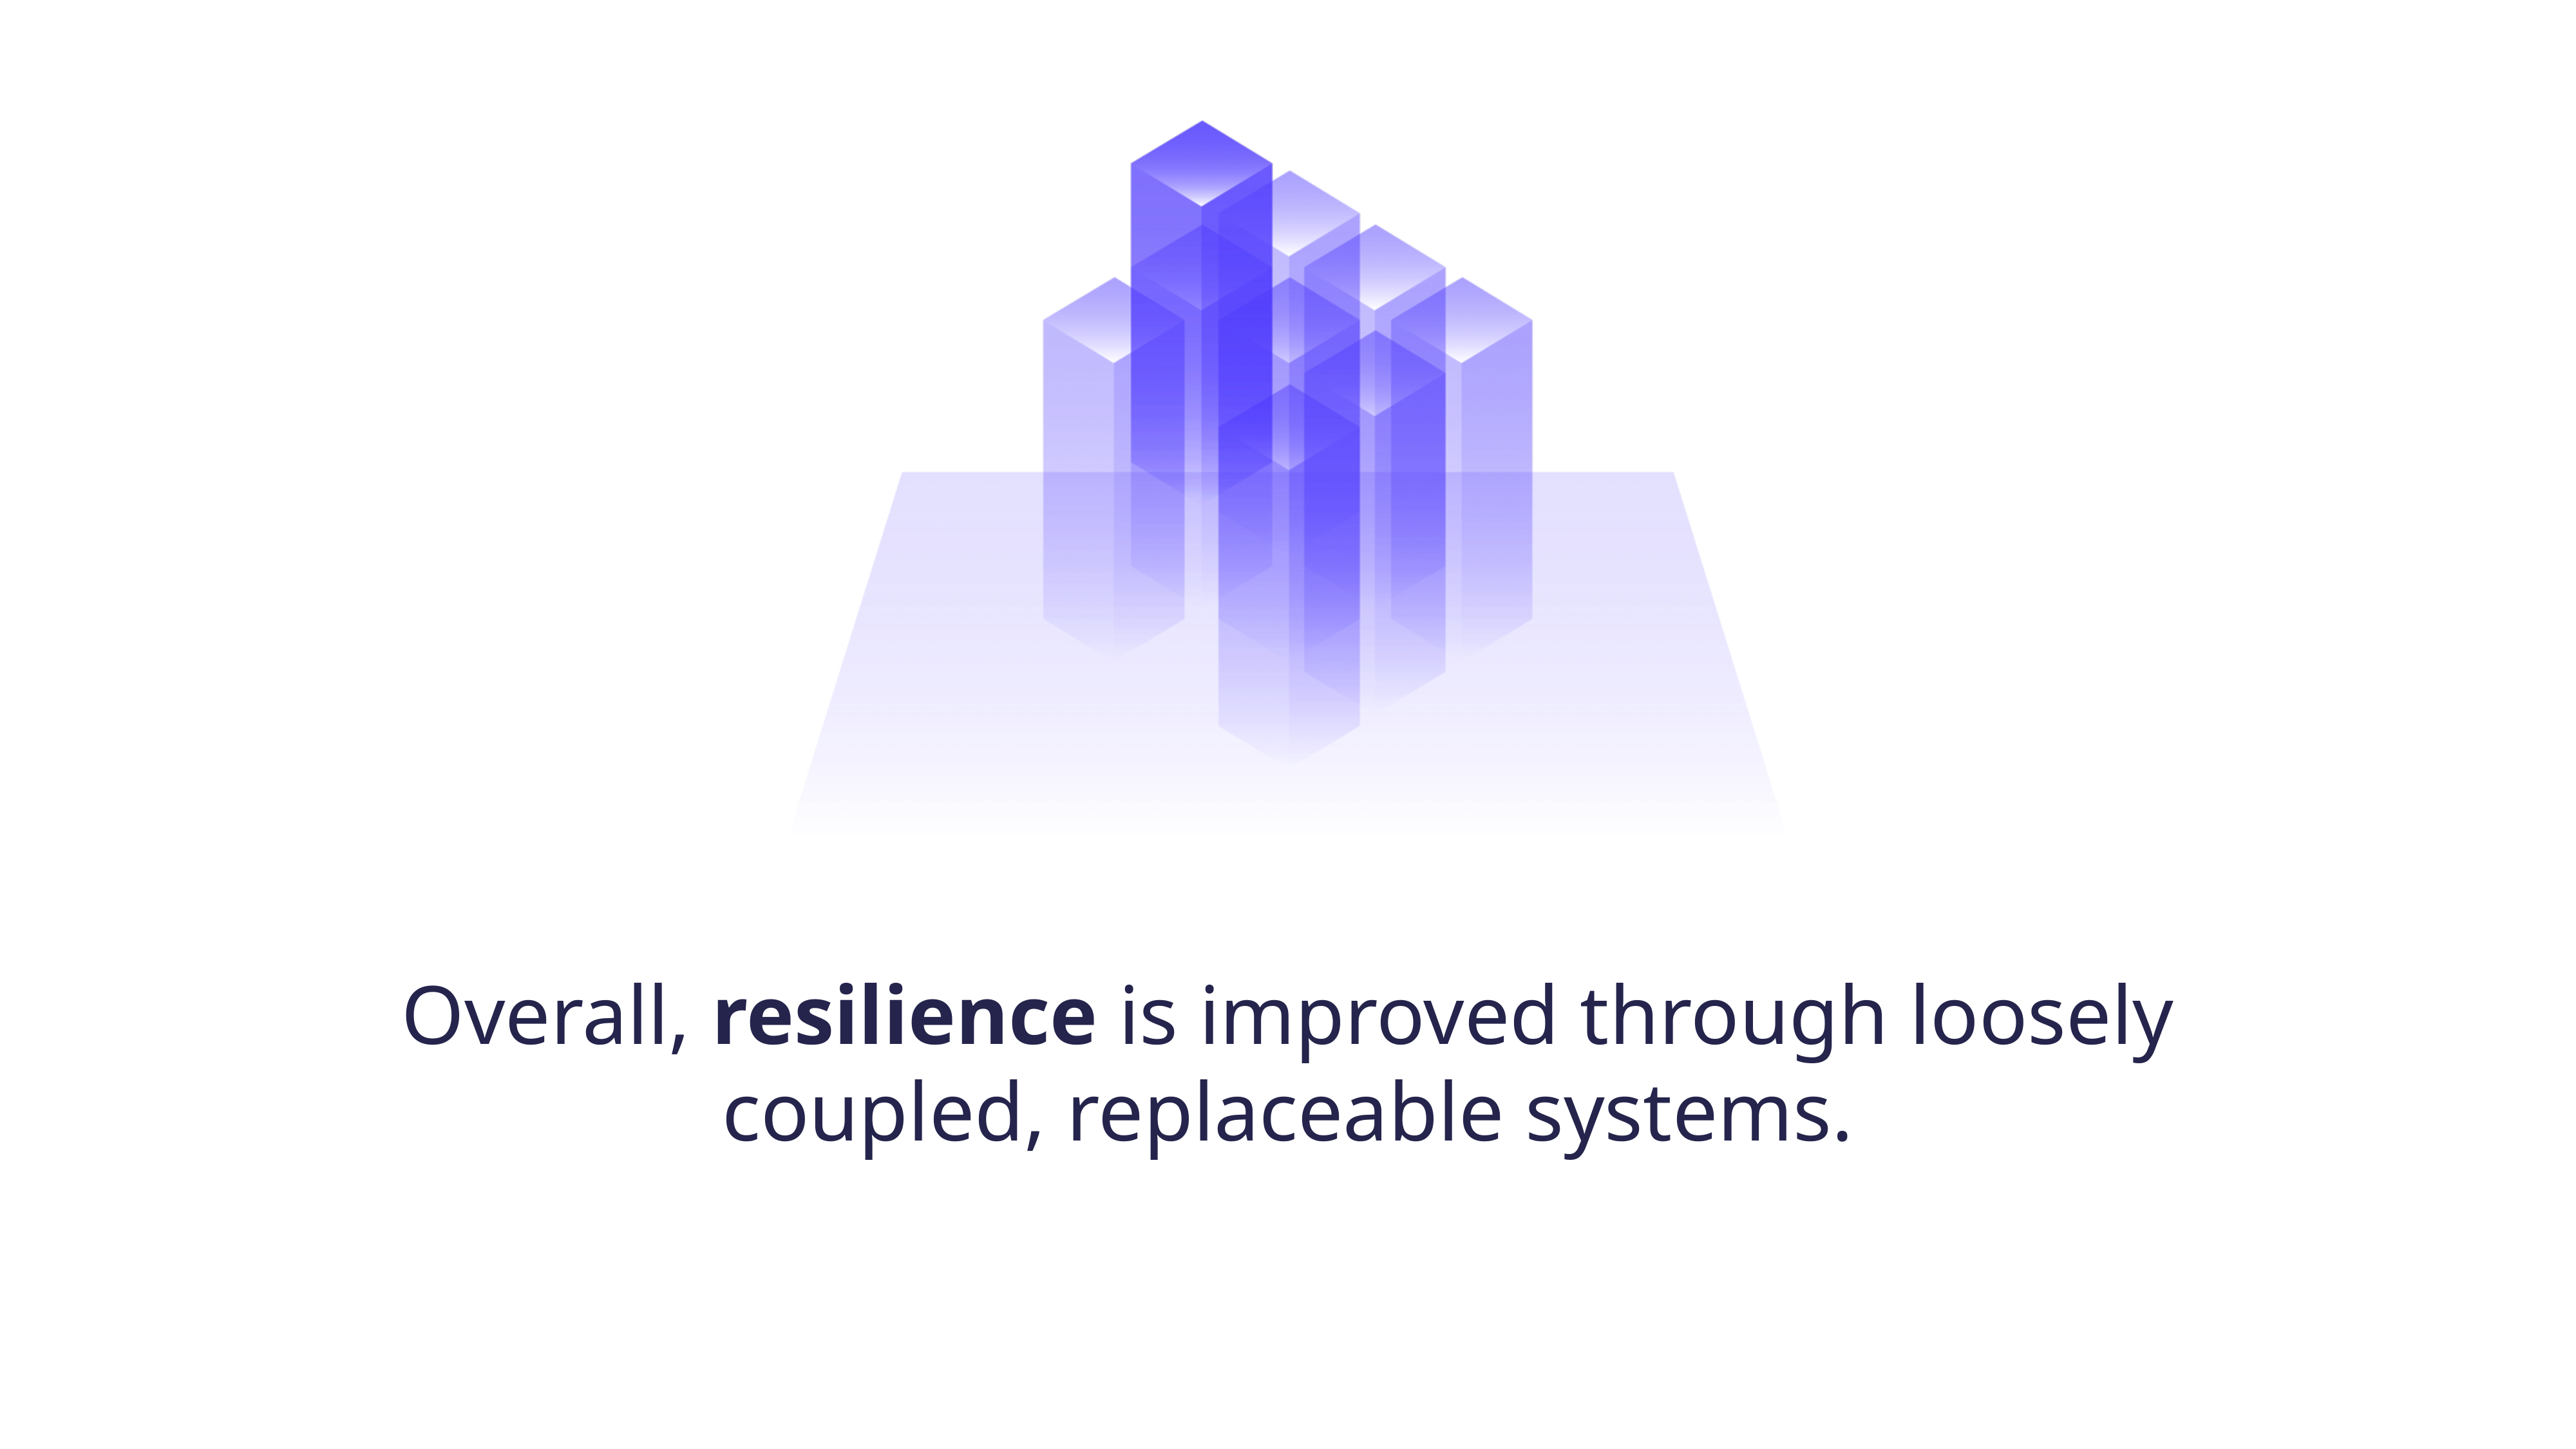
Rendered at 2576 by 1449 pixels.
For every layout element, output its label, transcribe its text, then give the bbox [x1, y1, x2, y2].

list Overall, resilience is improved through loosely coupled, replaceable systems. [301, 775, 2275, 1345]
picture [787, 120, 1789, 840]
